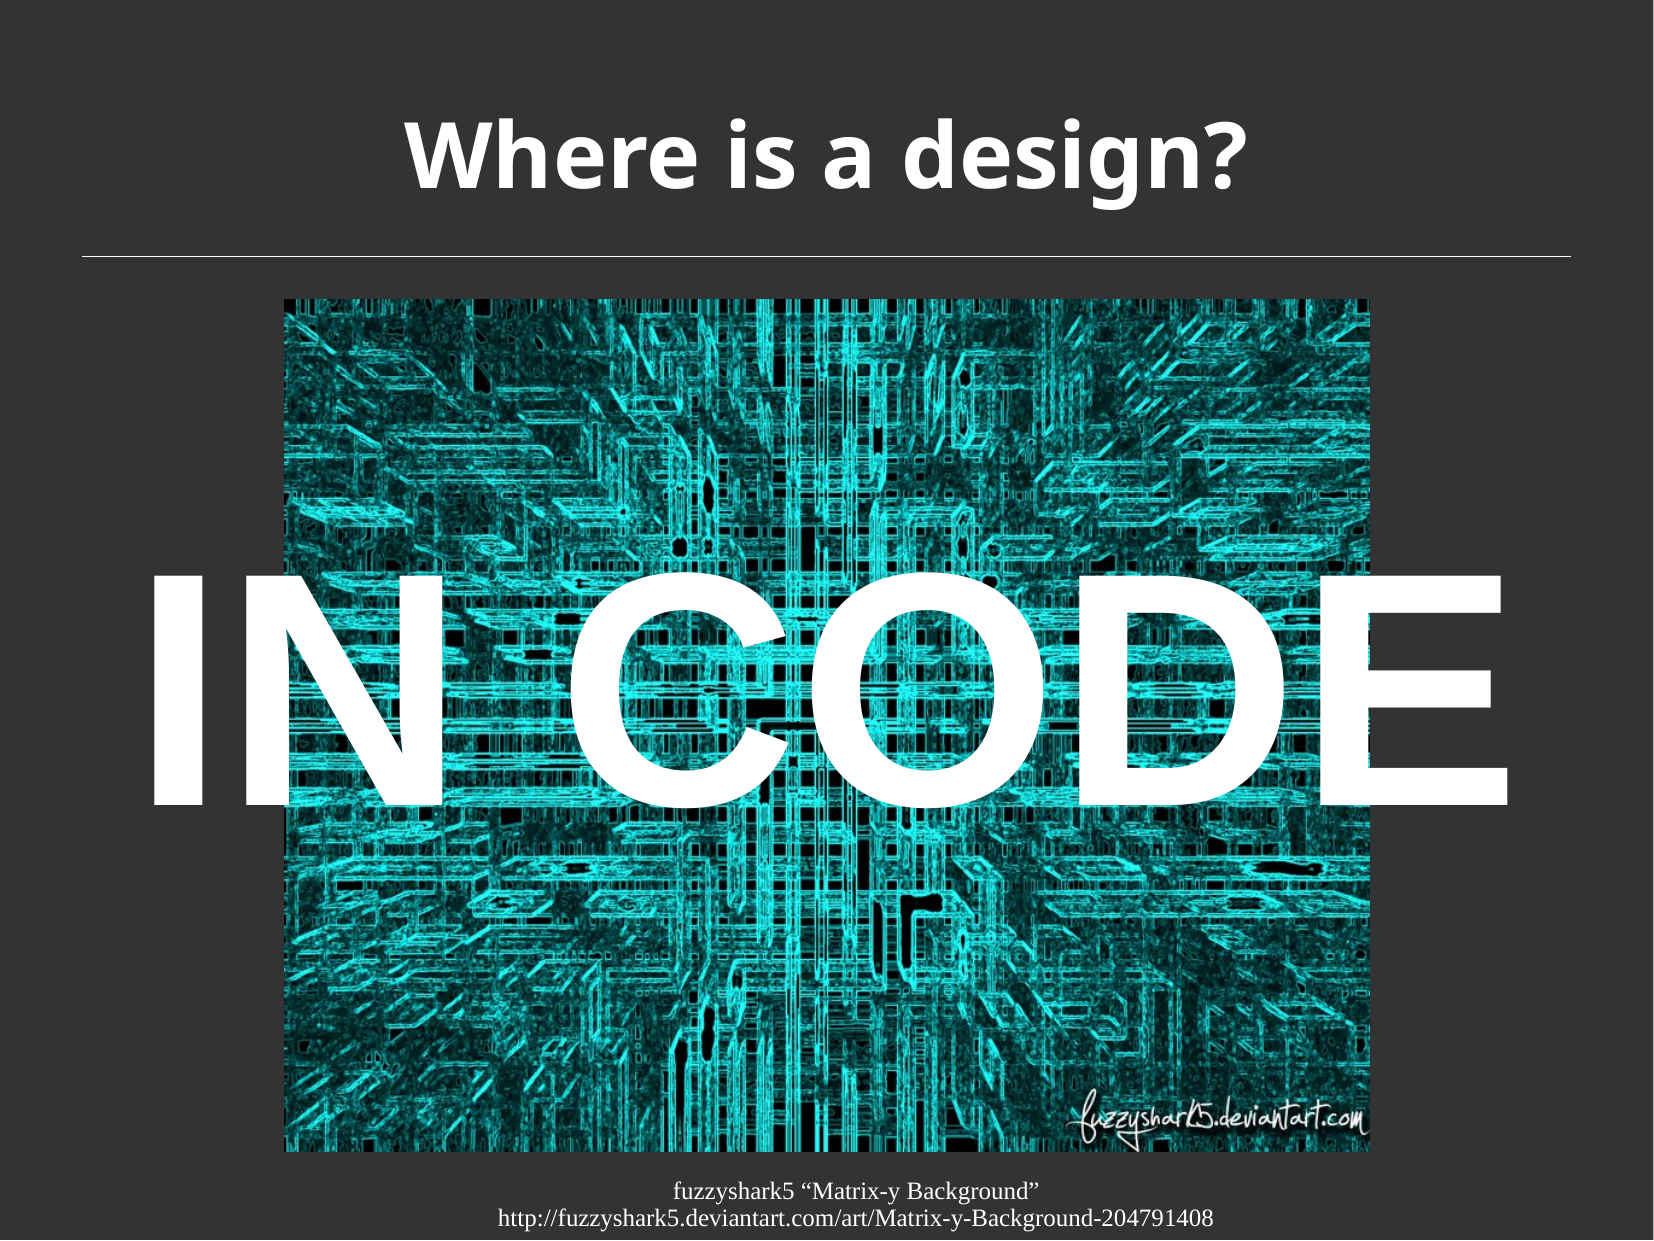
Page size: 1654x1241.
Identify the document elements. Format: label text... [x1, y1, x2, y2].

picture [284, 884, 1370, 1152]
title Where is a design? [82, 49, 1571, 257]
text_box fuzzyshark5 “Matrix-y Background” http://fuzzyshark5.deviantart.com/art/Matrix-y-Background-204791408 [59, 1169, 1654, 1241]
text_box IN CODE [59, 496, 1595, 884]
picture [284, 299, 1370, 496]
